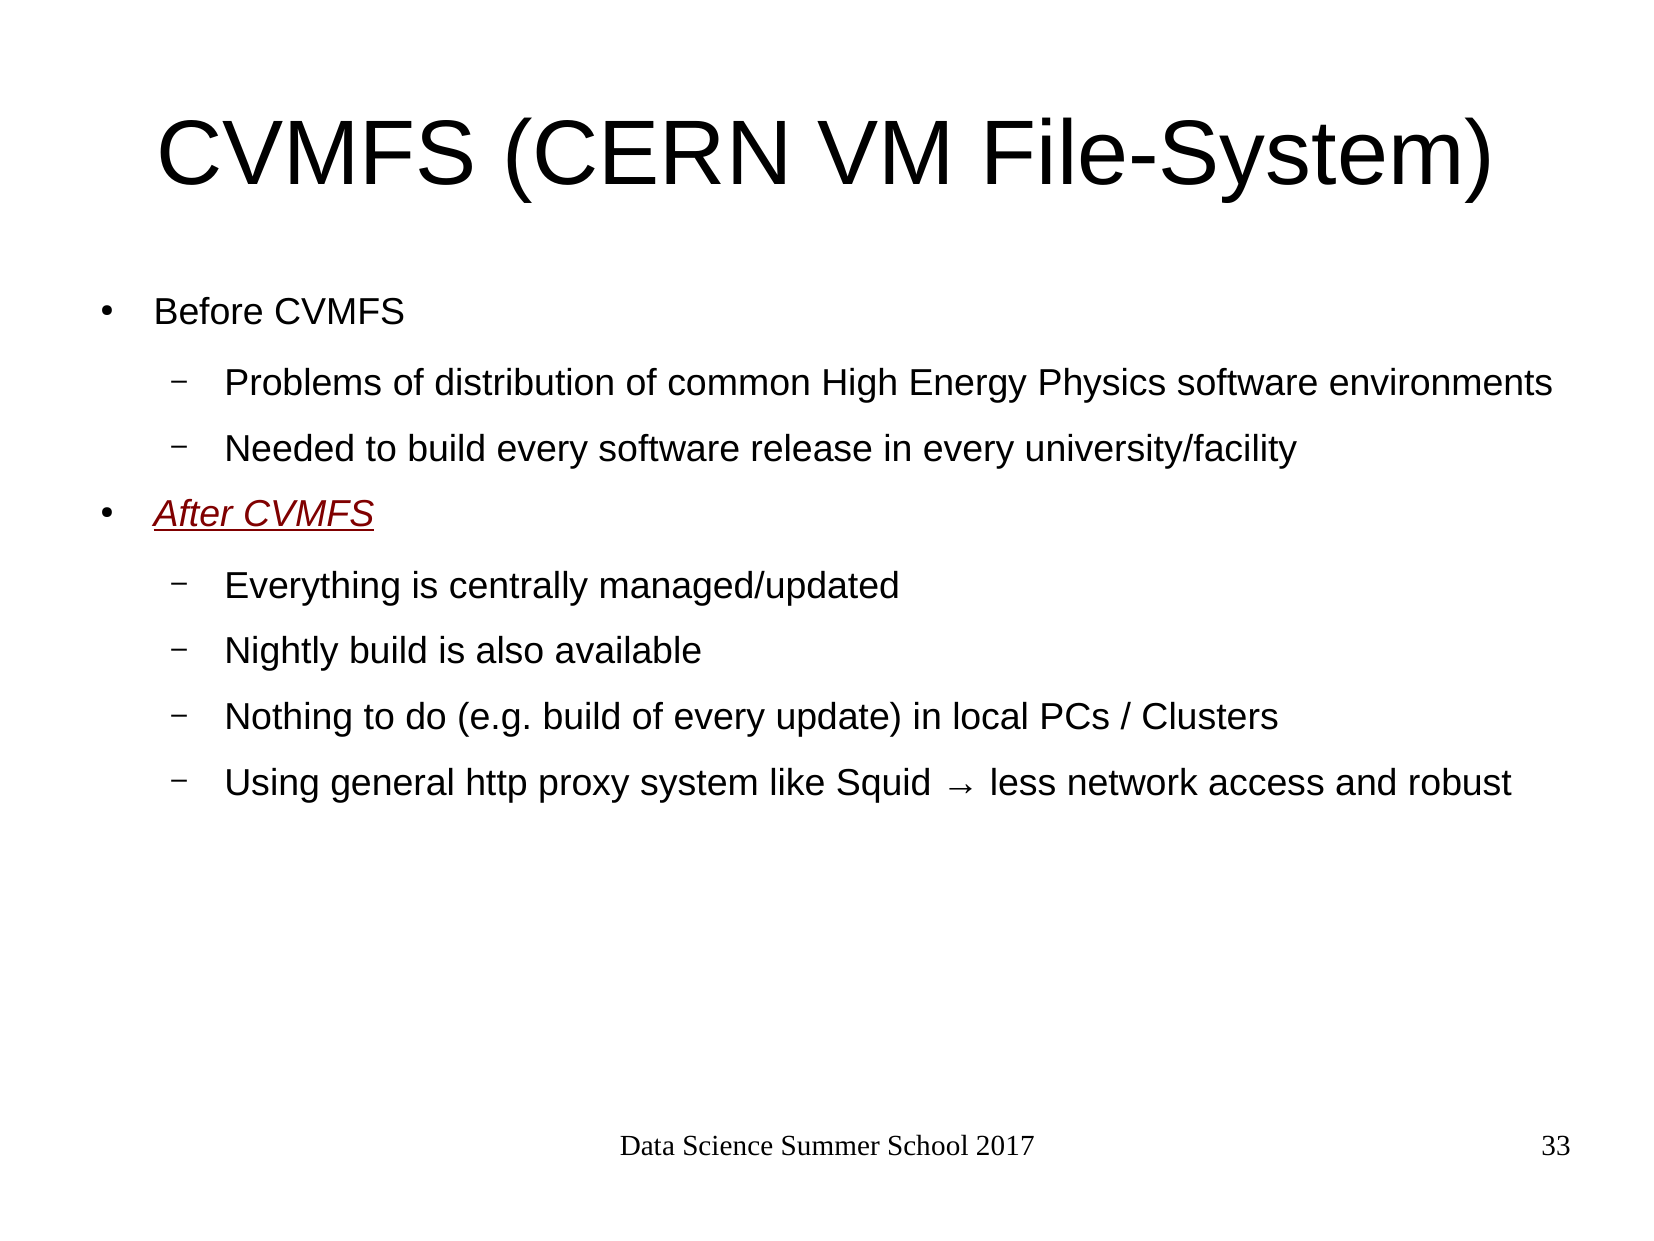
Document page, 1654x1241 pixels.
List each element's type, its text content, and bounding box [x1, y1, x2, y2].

title CVMFS (CERN VM File-System) [82, 49, 1571, 257]
list Before CVMFS Problems of distribution of common High Energy Physics software environments Needed to build every software release in every university/facility After CVMFS Everything is centrally managed/updated Nightly build is also available Nothing to do (e.g. build of every update) in local PCs / Clusters Using general http proxy system like Squid → less network access and robust [82, 290, 1571, 1010]
